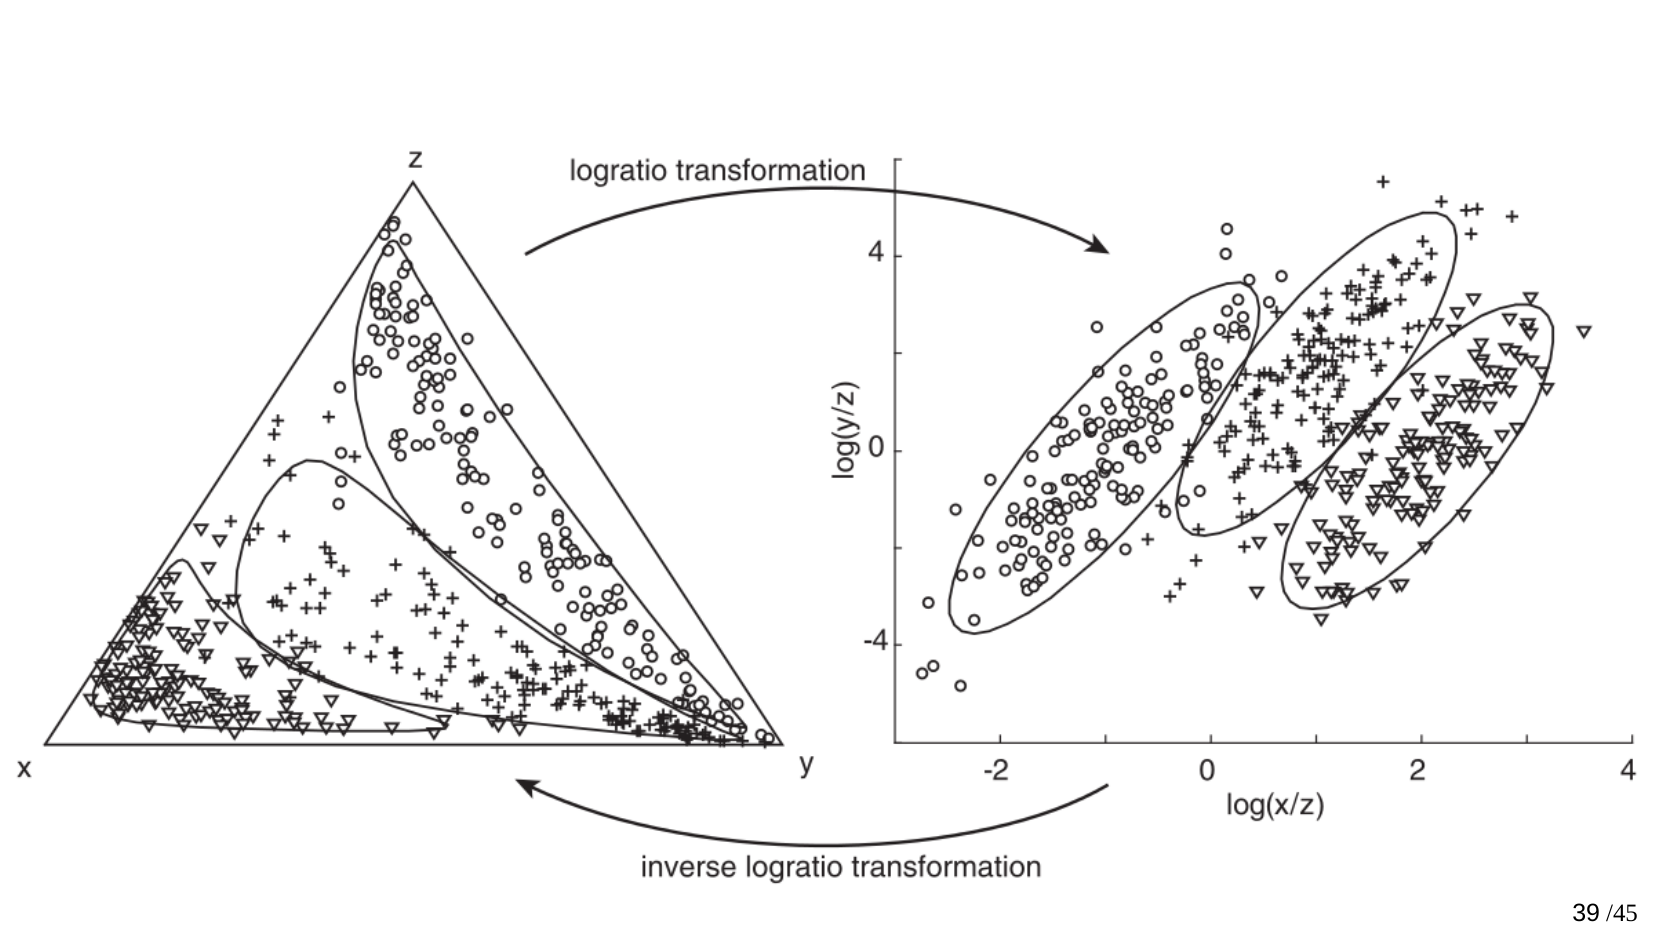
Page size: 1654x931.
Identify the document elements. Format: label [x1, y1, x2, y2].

picture [0, 121, 1654, 886]
